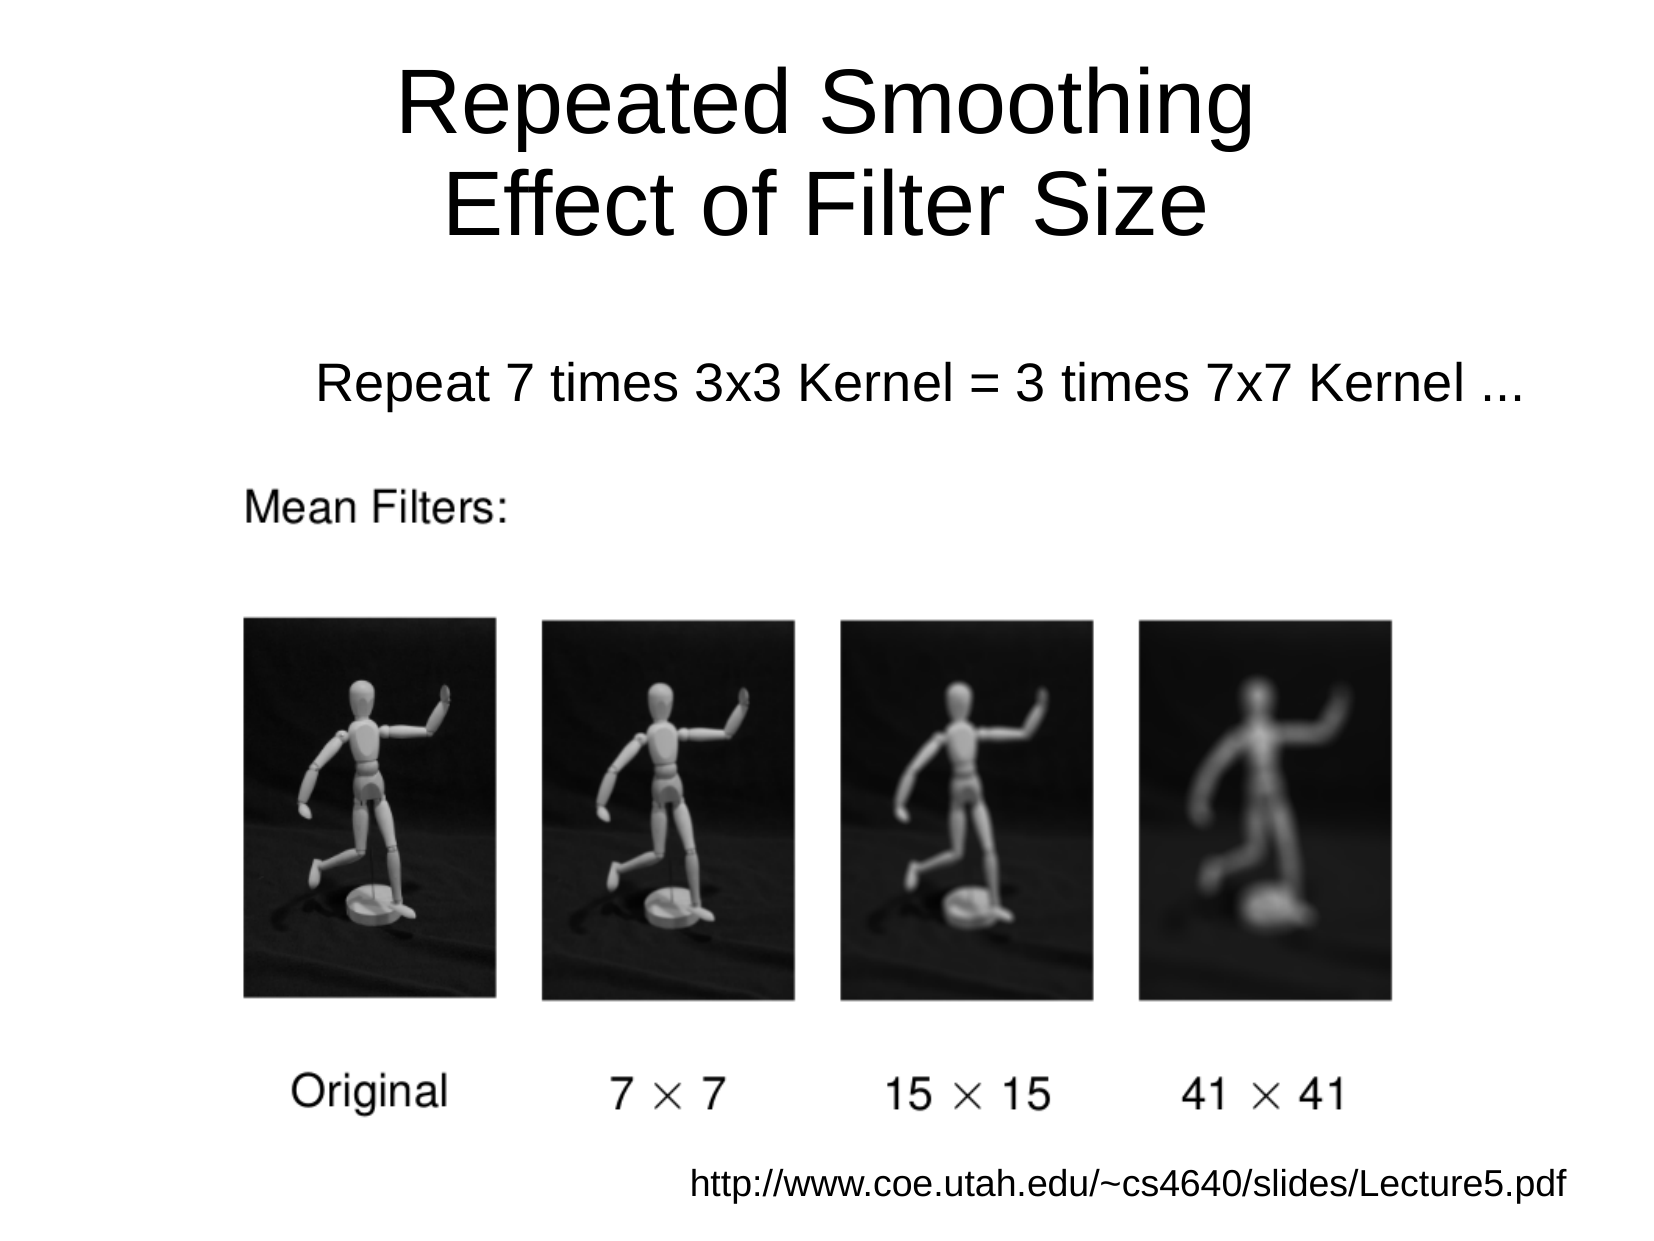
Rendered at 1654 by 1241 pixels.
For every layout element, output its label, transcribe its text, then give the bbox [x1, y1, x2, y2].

text_box http://www.coe.utah.edu/~cs4640/slides/Lecture5.pdf [674, 1154, 1580, 1212]
title Repeated Smoothing Effect of Filter Size [82, 49, 1571, 257]
picture [225, 465, 1408, 1130]
text_box Repeat 7 times 3x3 Kernel = 3 times 7x7 Kernel ... [300, 344, 1541, 421]
